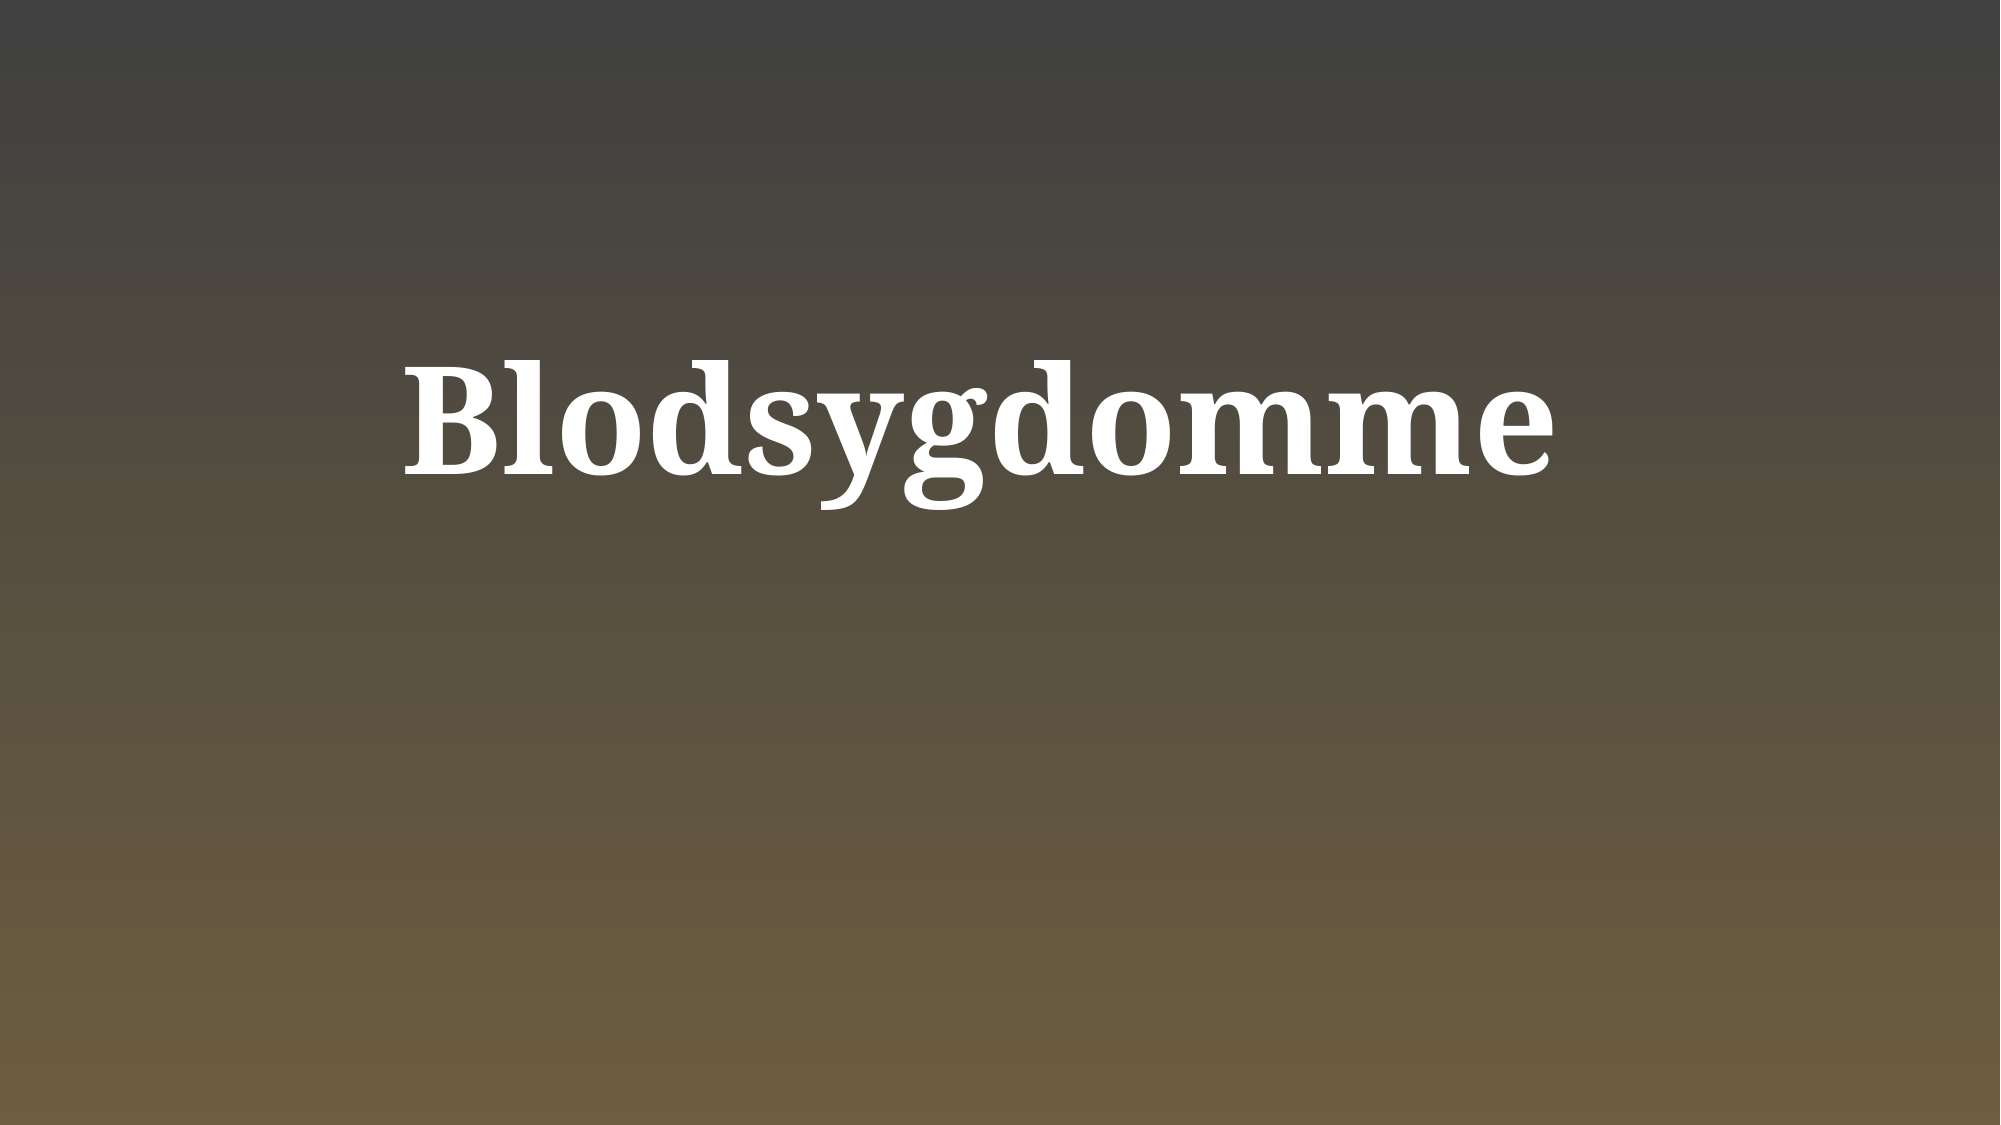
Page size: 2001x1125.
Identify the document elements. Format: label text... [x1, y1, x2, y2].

list Blodsygdomme [137, 299, 1863, 1014]
